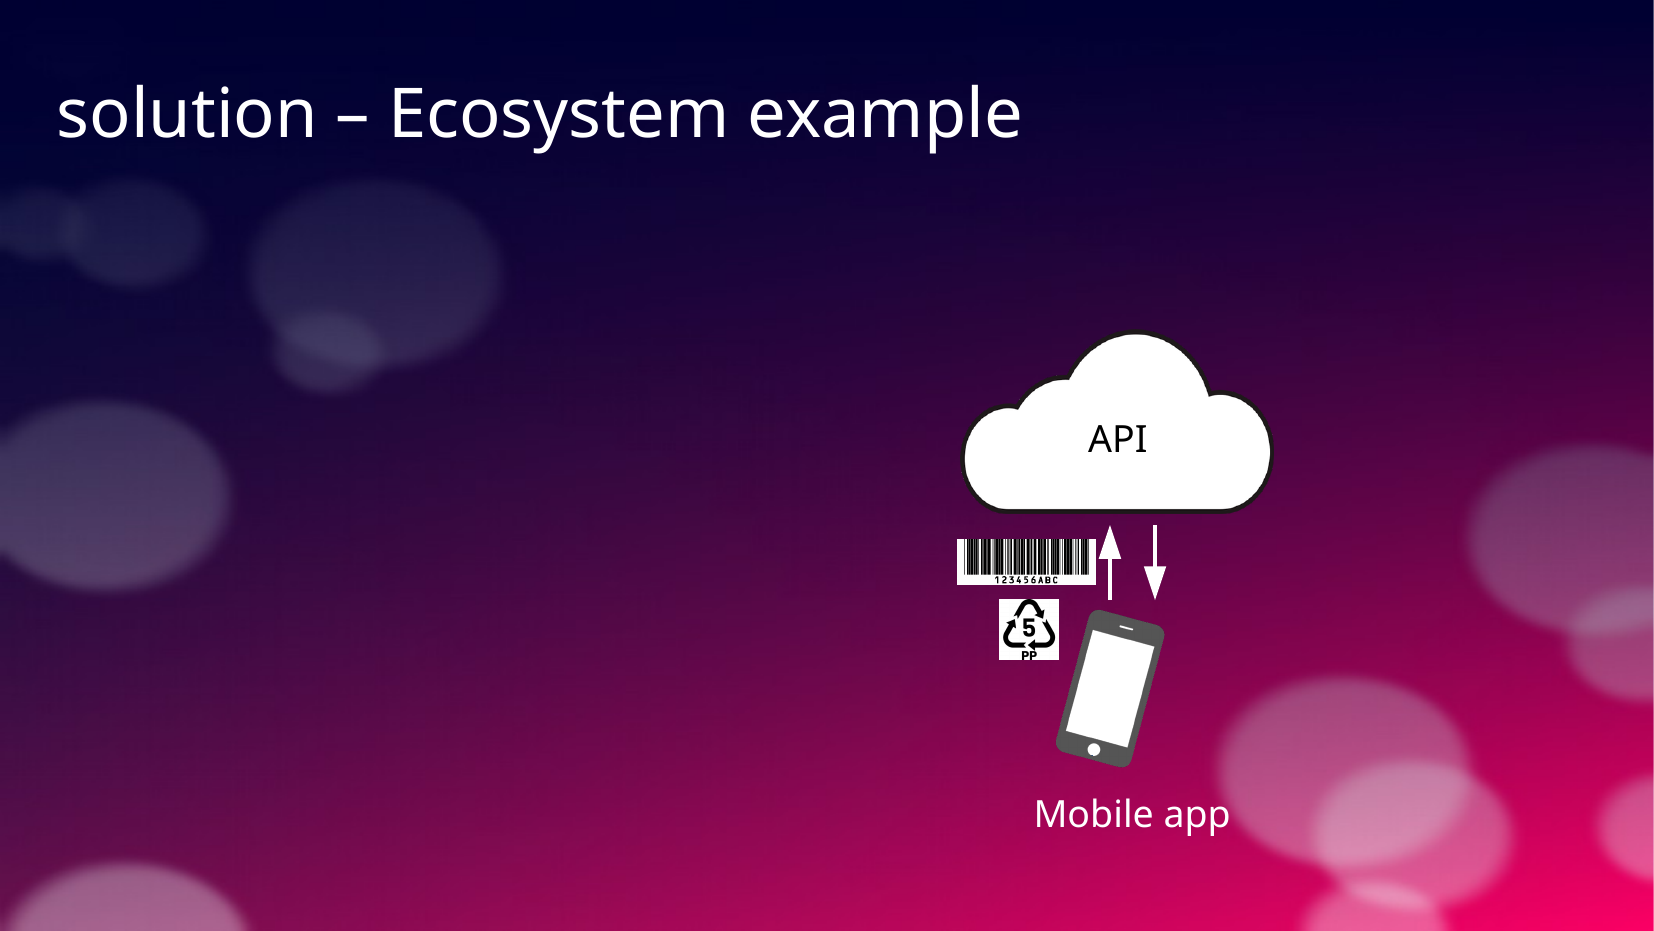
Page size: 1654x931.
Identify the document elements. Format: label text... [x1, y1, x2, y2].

text_box API [1073, 405, 1140, 466]
title solution – Ecosystem example [56, 33, 1546, 190]
picture [0, 0, 1654, 931]
text_box Mobile app [1018, 780, 1183, 840]
